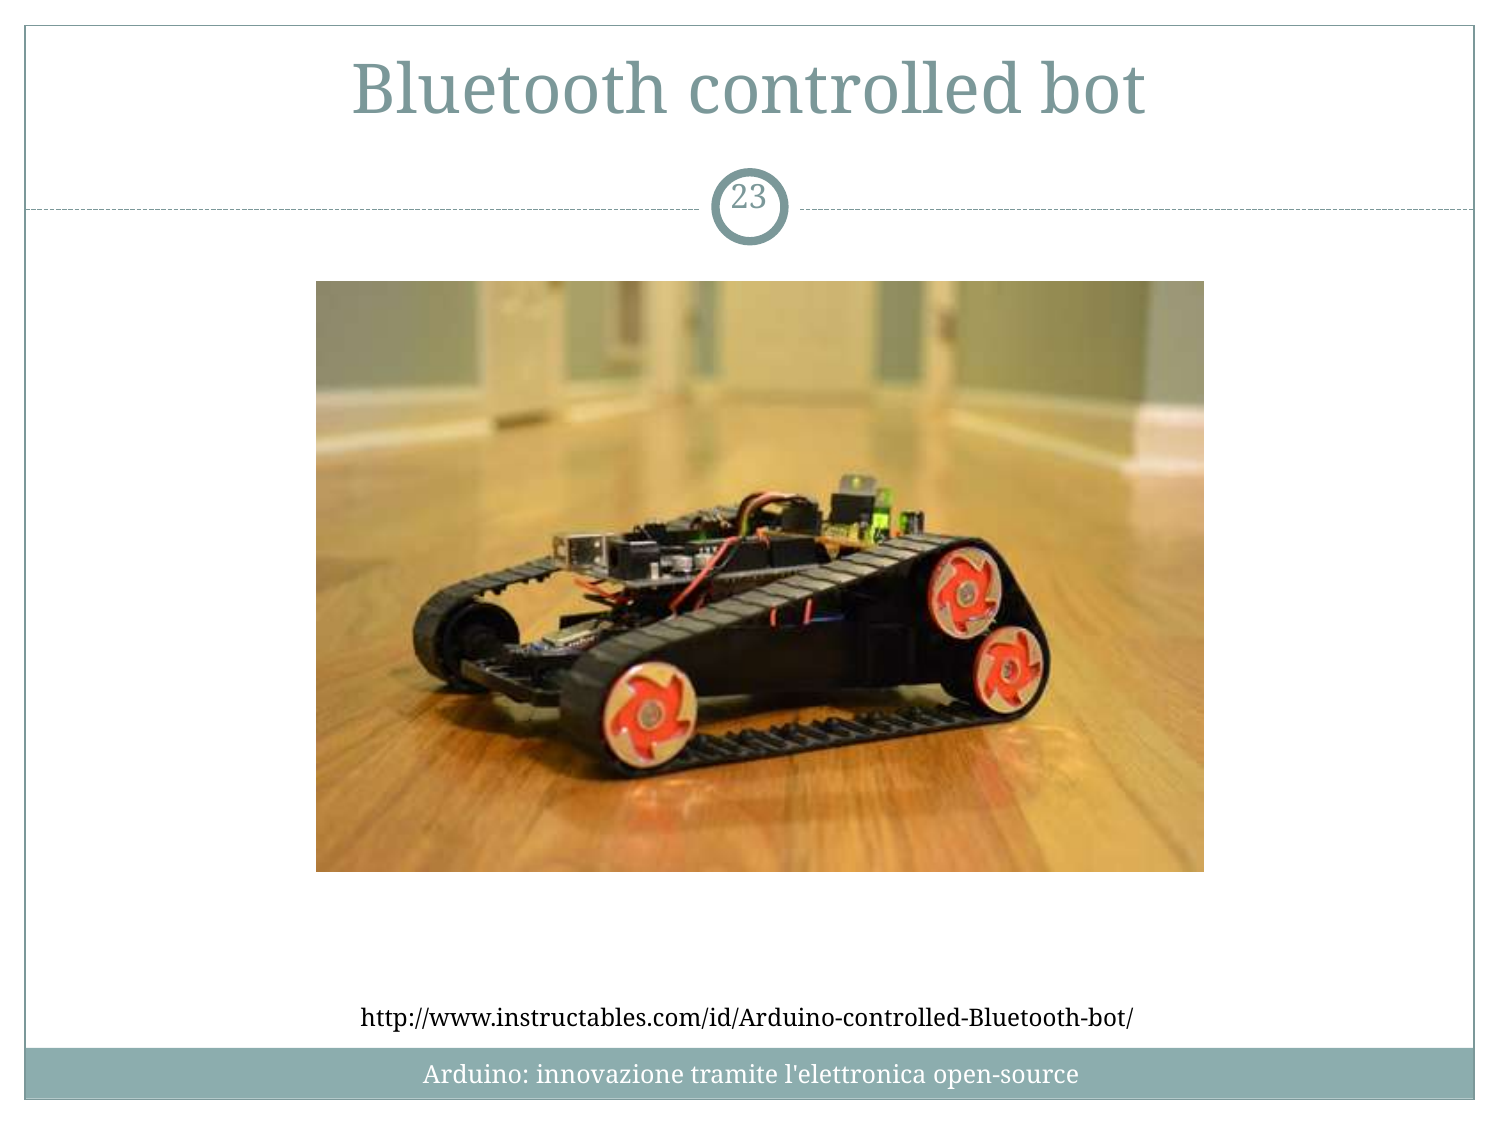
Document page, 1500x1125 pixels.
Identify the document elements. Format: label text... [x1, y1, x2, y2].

title Bluetooth controlled bot [49, 37, 1450, 162]
picture [316, 281, 1204, 872]
slide_number <numero> [715, 168, 791, 241]
list http://www.instructables.com/id/Arduino-controlled-Bluetooth-bot/ [49, 937, 1445, 1043]
footer Arduino: innovazione tramite l'elettronica open-source [50, 1051, 1454, 1112]
